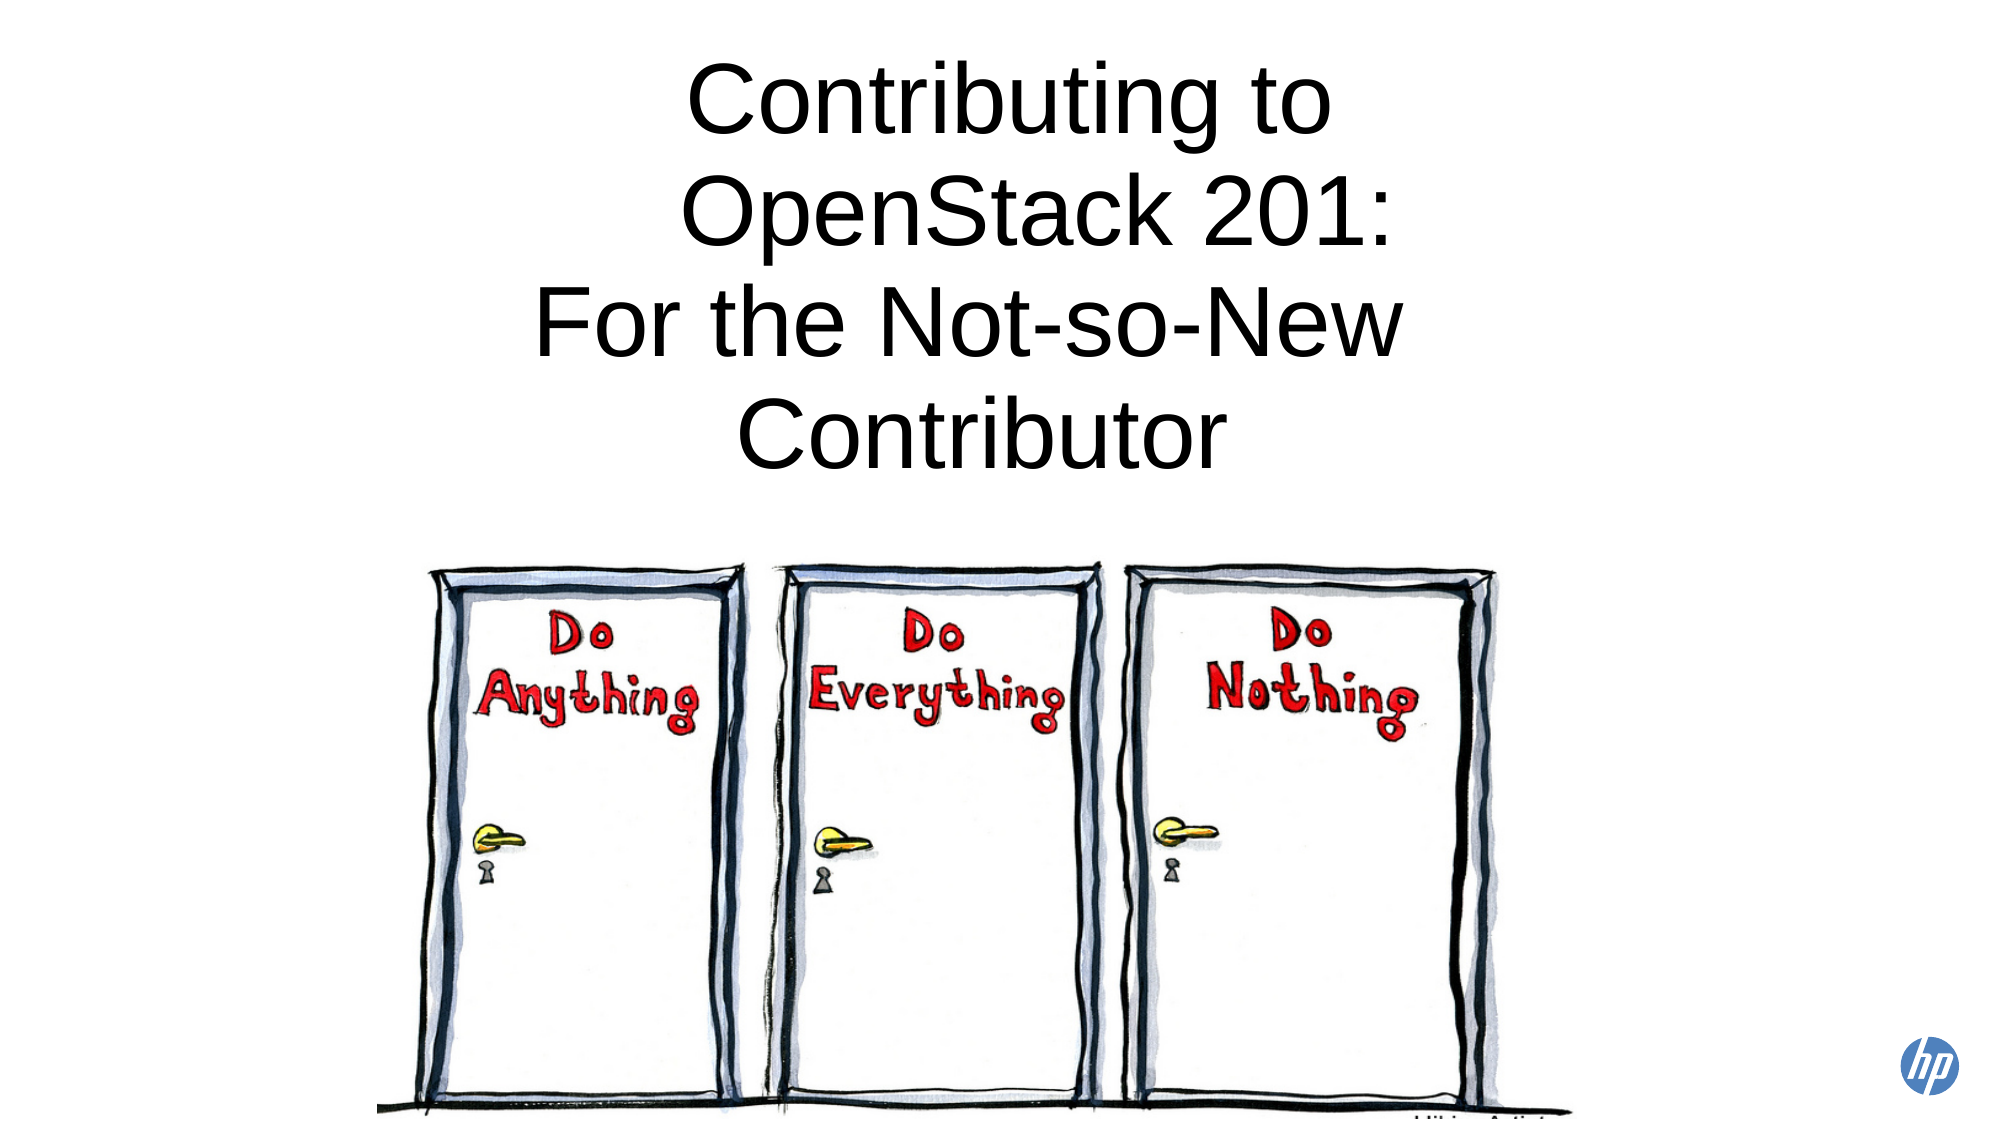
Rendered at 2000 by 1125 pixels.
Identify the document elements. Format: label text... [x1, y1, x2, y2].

text_box Contributing to OpenStack 201: For the Not-so-New Contributor [259, 35, 1705, 520]
picture [377, 555, 1577, 1119]
